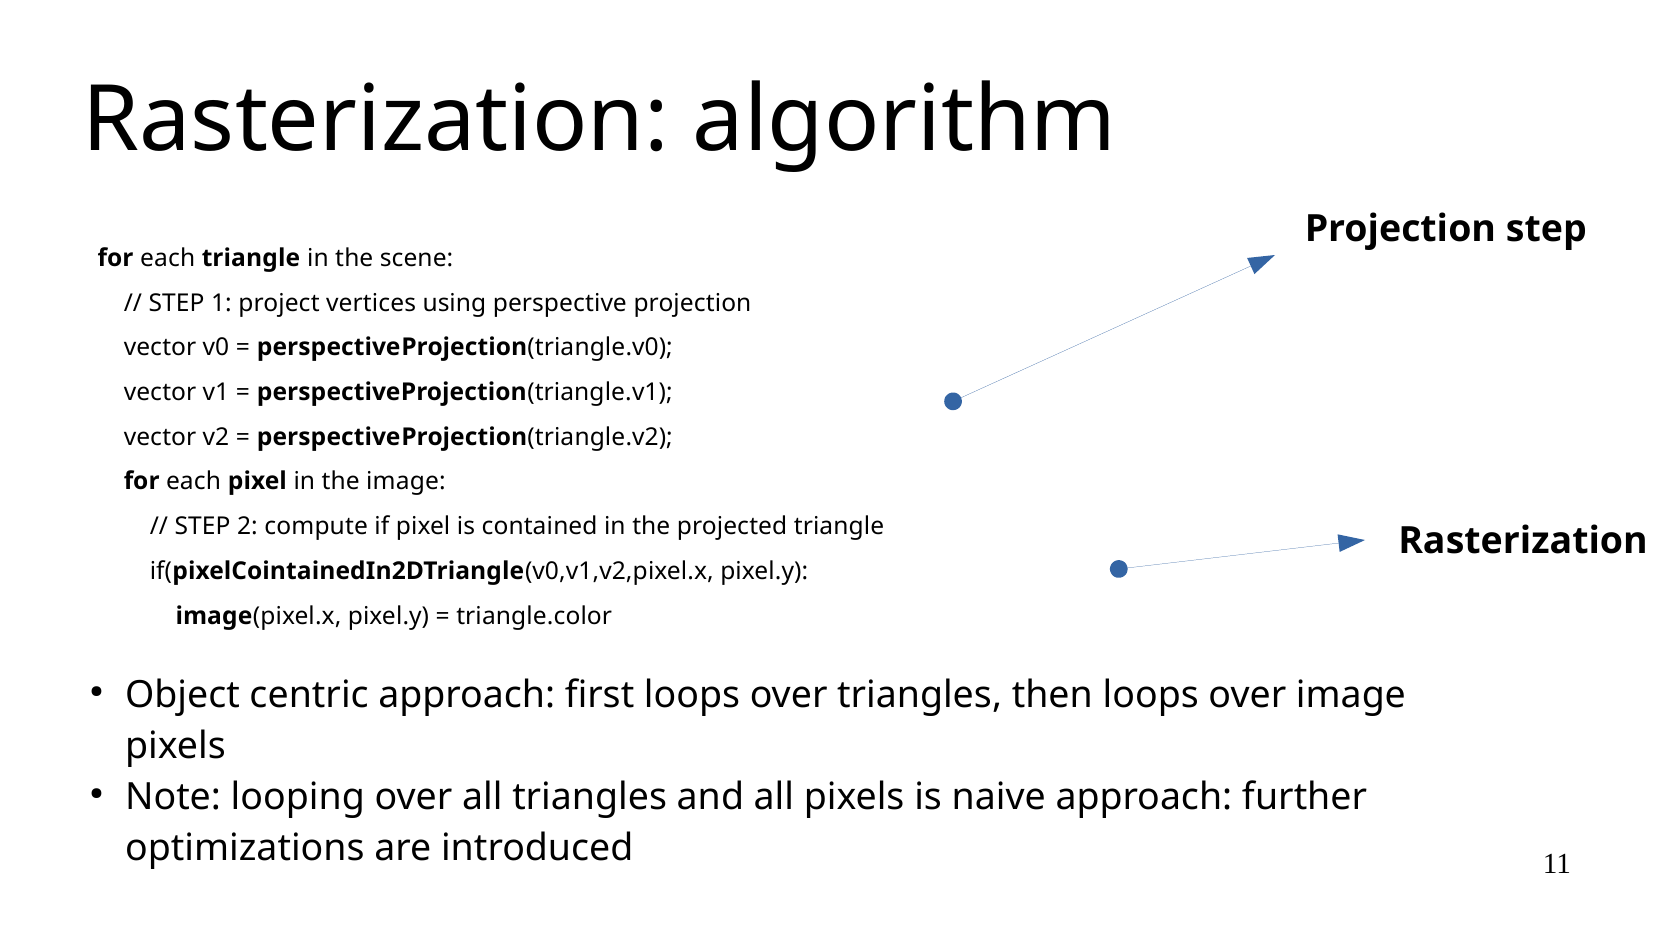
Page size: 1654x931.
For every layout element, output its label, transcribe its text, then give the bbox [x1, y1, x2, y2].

title Rasterization: algorithm [82, 37, 1571, 193]
text_box Object centric approach: first loops over triangles, then loops over image pixels Note: looping over all triangles and all pixels is naive approach: further optimizations are introduced [75, 660, 1516, 781]
text_box Rasterization step [1383, 506, 1654, 568]
list for each triangle in the scene: // STEP 1: project vertices using perspective projection vector v0 = perspectiveProjection(triangle.v0); vector v1 = perspectiveProjection(triangle.v1); vector v2 = perspectiveProjection(triangle.v2); for each pixel in the image: // STEP 2: compute if pixel is contained in the projected triangle if(pixelCointainedIn2DTriangle(v0,v1,v2,pixel.x, pixel.y): image(pixel.x, pixel.y) = triangle.color [97, 240, 1231, 638]
text_box Projection step [1290, 193, 1522, 256]
